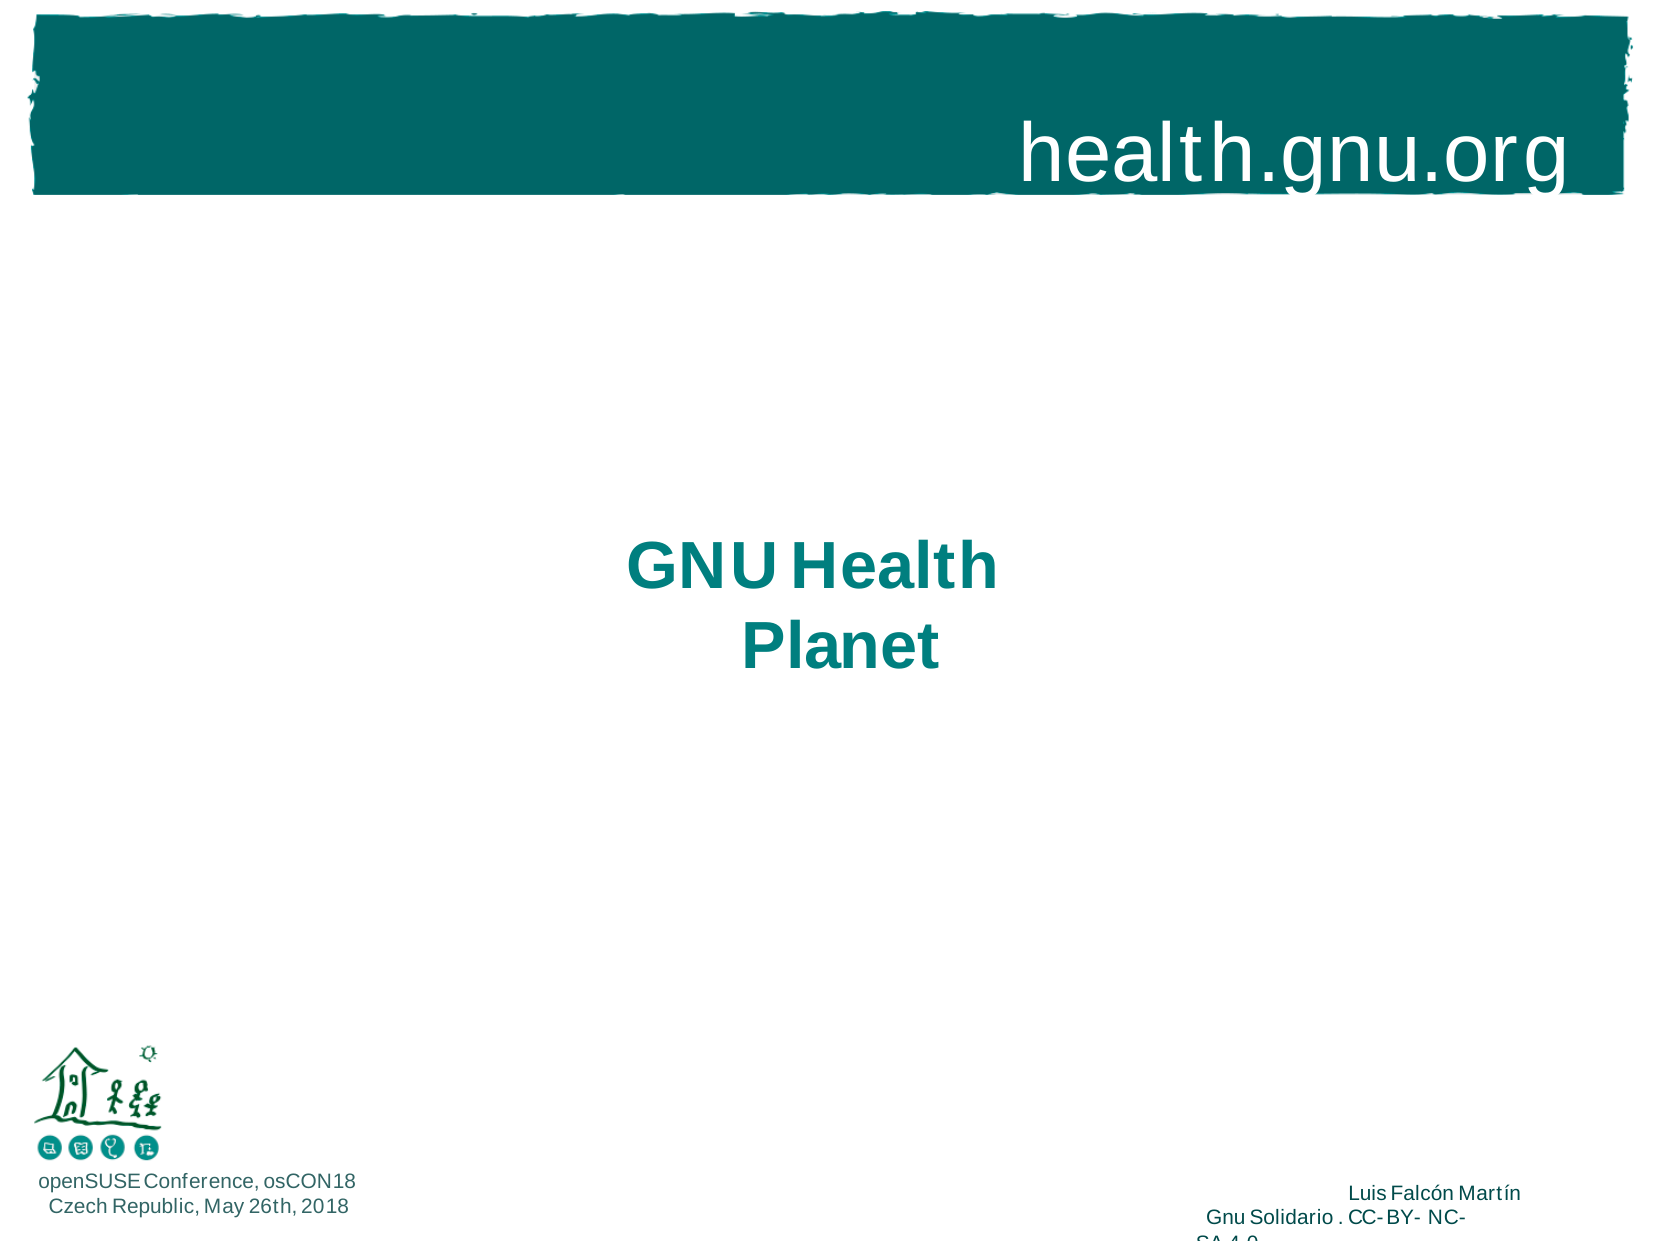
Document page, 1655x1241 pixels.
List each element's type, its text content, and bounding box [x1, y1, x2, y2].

text_box LuisFalcónMartín GnuSolidario.CC-BY-NC-SA4.0 [1193, 1179, 1531, 1230]
text_box health.gnu.org [1016, 98, 1606, 186]
text_box GNUHealth Planet [624, 521, 1021, 673]
text_box openSUSEConference,osCON18 CzechRepublic,May26th,2018 [36, 1167, 361, 1218]
